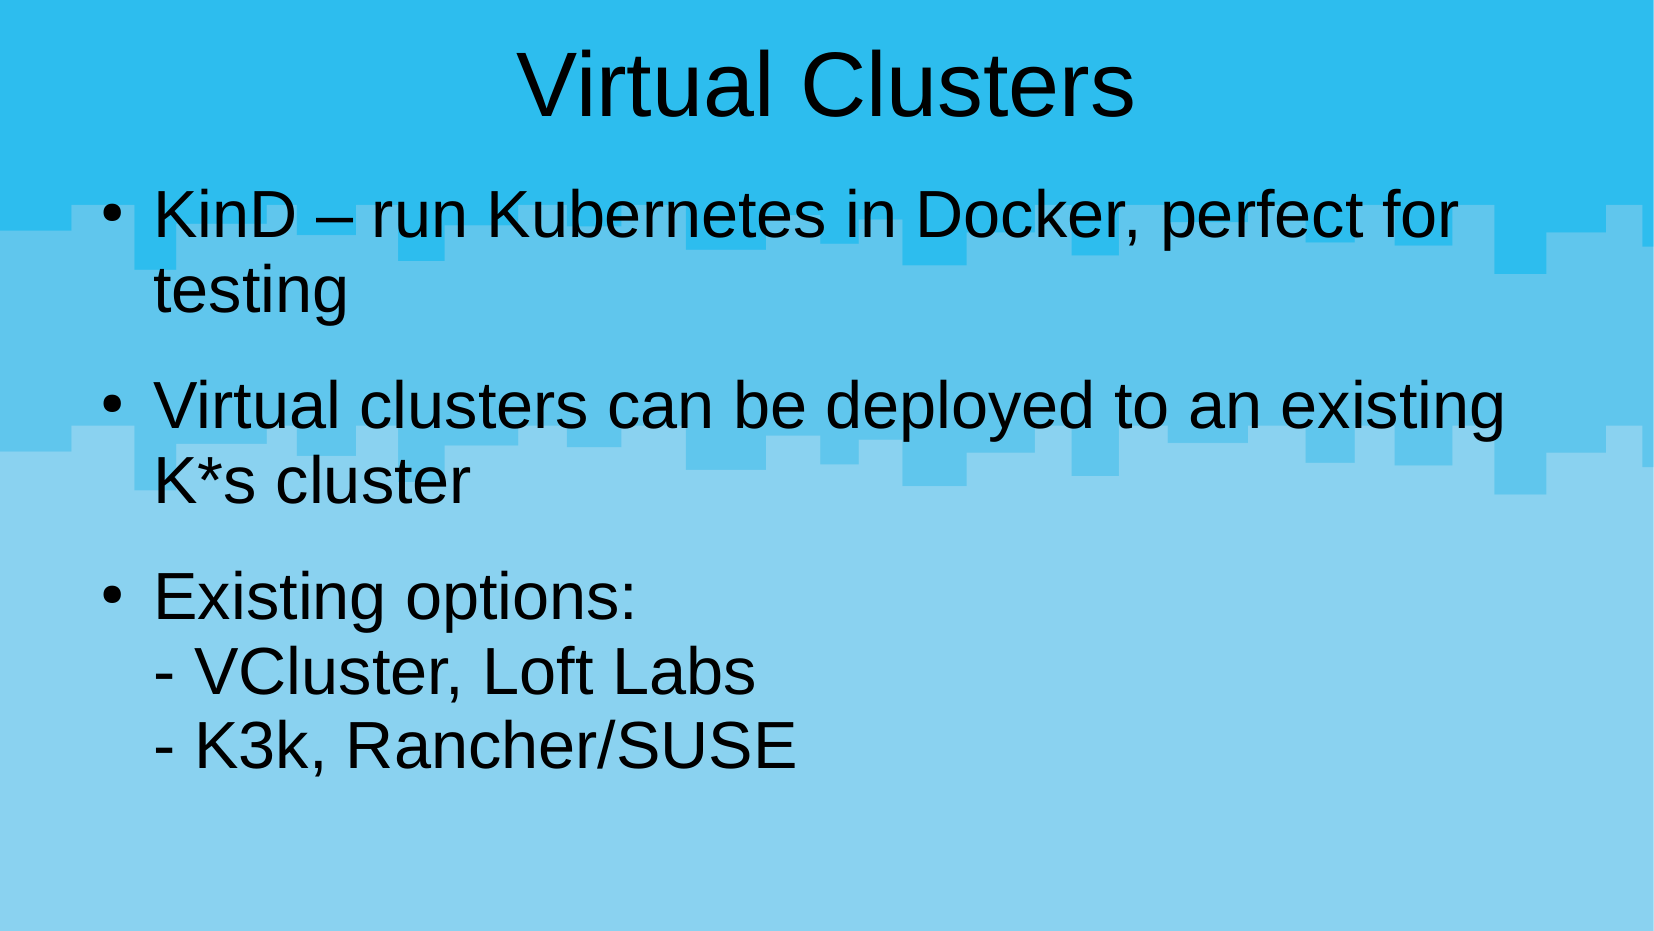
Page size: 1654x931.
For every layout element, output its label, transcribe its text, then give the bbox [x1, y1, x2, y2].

list KinD – run Kubernetes in Docker, perfect for testing Virtual clusters can be deployed to an existing K*s cluster Existing options: - VCluster, Loft Labs - K3k, Rancher/SUSE [82, 177, 1571, 827]
title Virtual Clusters [82, 7, 1571, 163]
picture [0, 0, 1654, 931]
